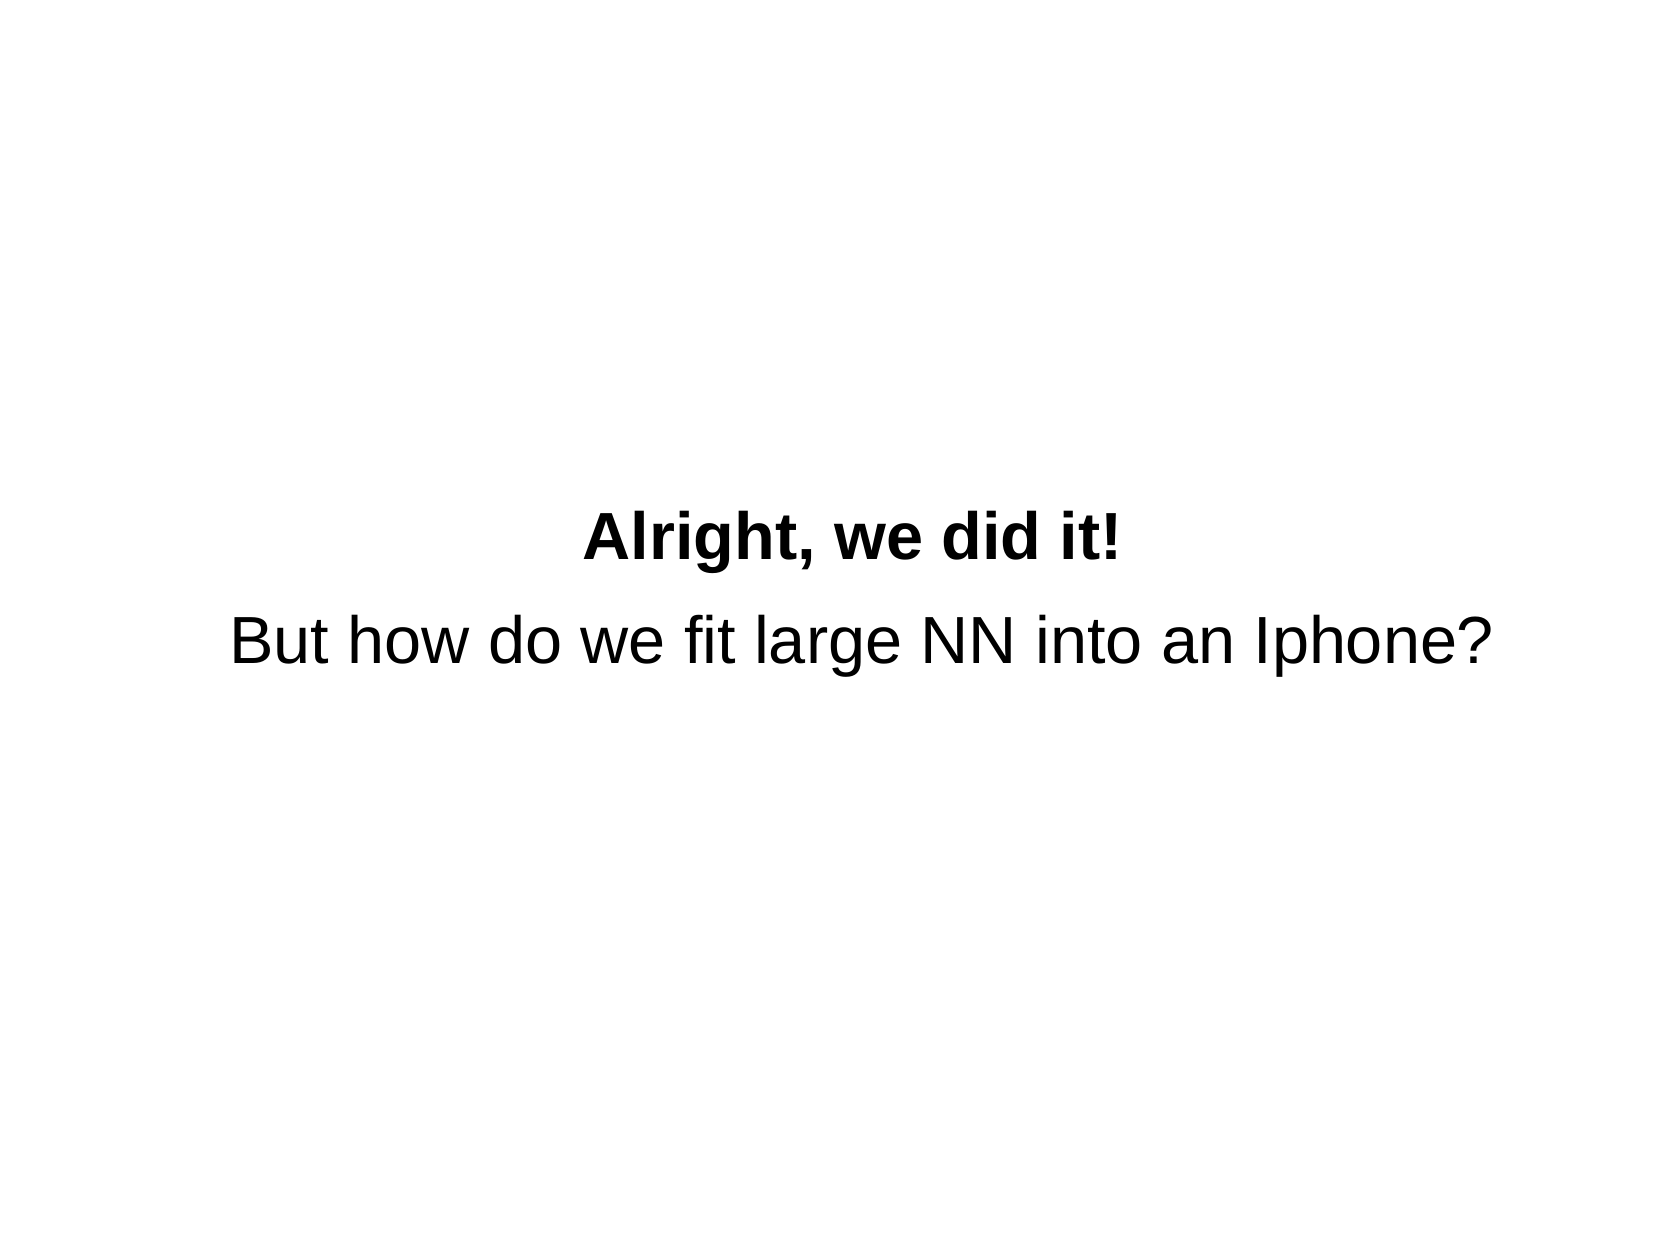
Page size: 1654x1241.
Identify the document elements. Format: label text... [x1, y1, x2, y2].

list Alright, we did it! But how do we fit large NN into an Iphone? [82, 290, 1571, 1010]
